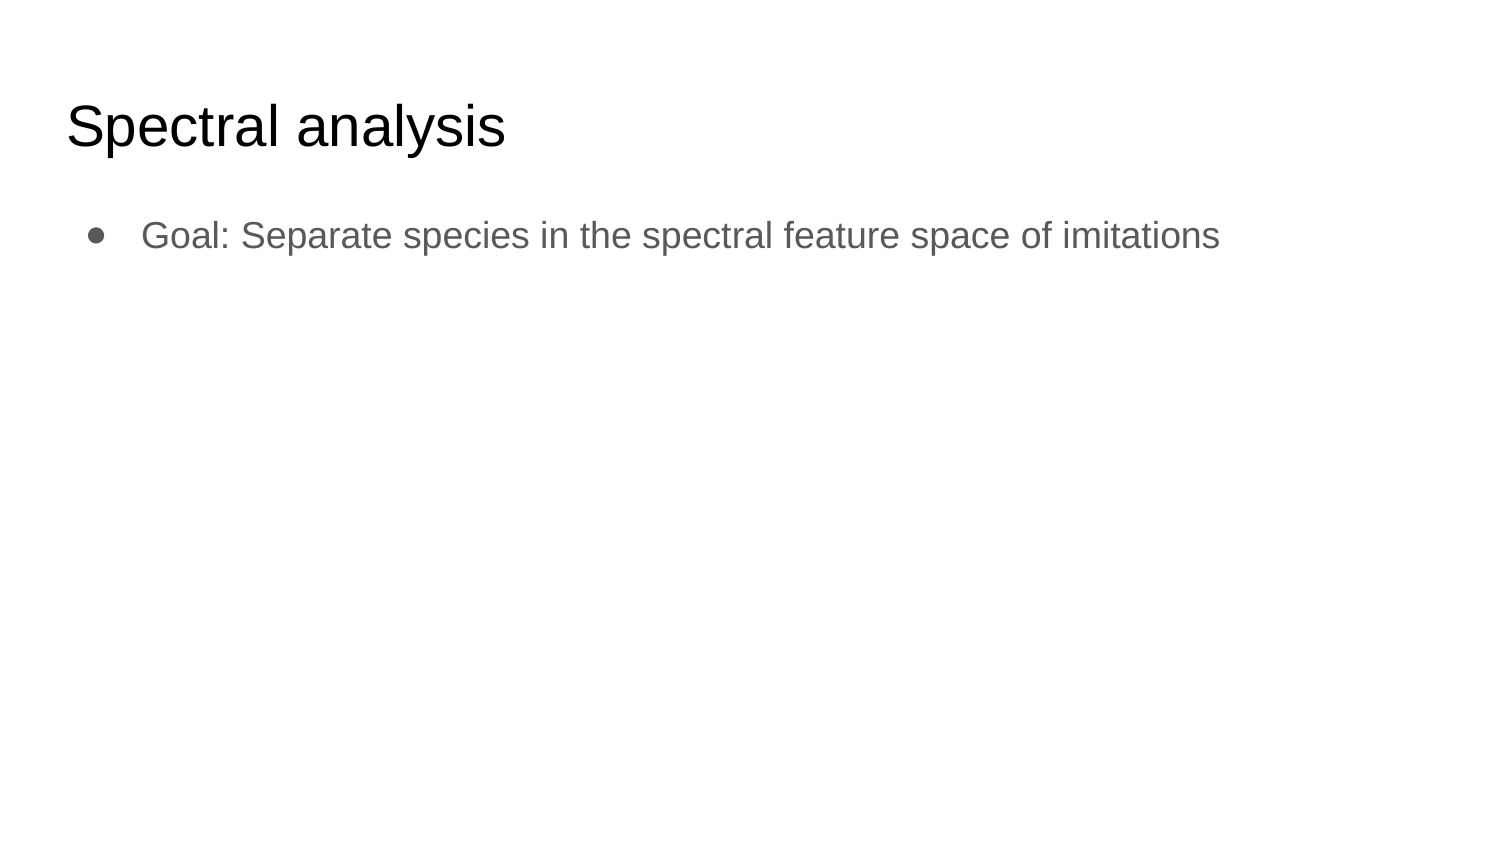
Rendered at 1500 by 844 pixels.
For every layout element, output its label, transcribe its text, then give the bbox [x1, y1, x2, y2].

title Spectral analysis [51, 72, 1449, 167]
list Goal: Separate species in the spectral feature space of imitations [51, 188, 1449, 750]
